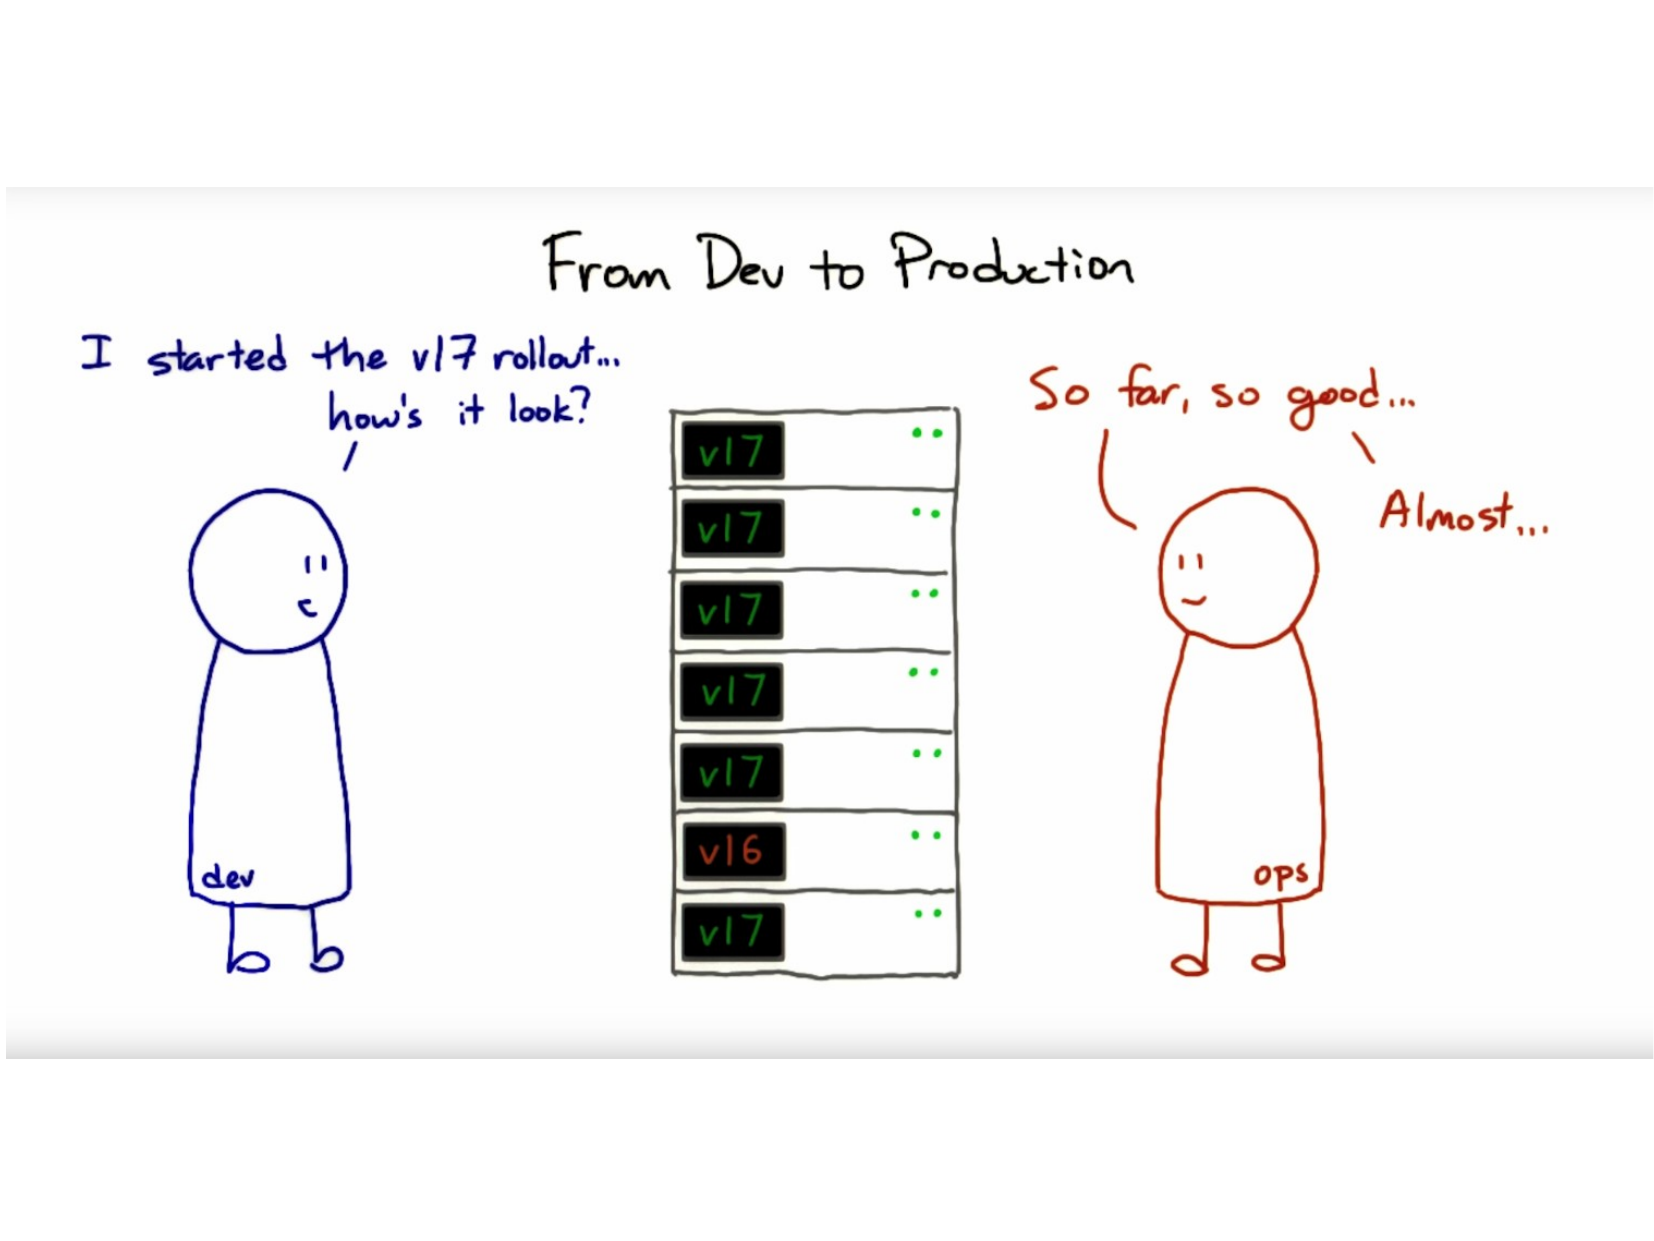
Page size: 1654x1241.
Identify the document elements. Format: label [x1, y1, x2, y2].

picture [6, 187, 1654, 1059]
